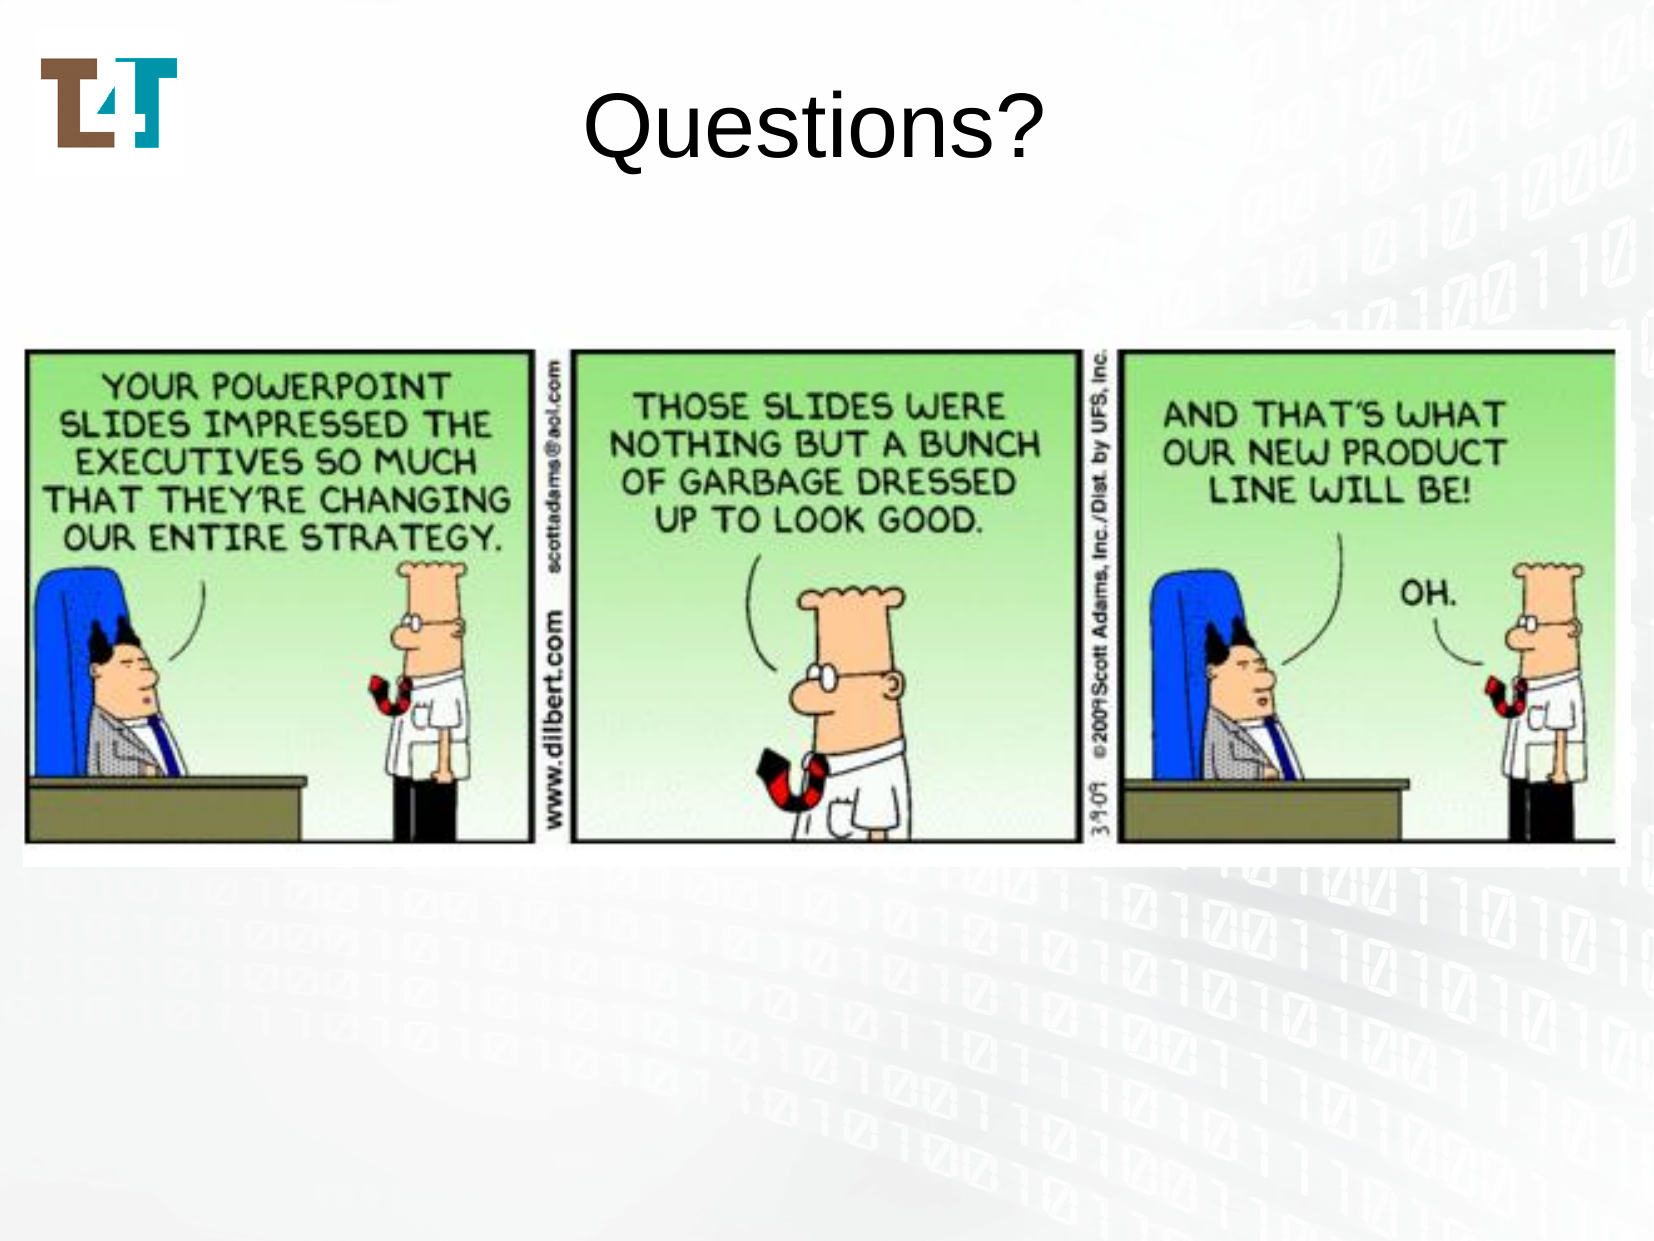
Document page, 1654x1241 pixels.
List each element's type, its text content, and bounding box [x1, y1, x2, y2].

text_box Questions? [70, 17, 1559, 225]
picture [0, 0, 1654, 1241]
